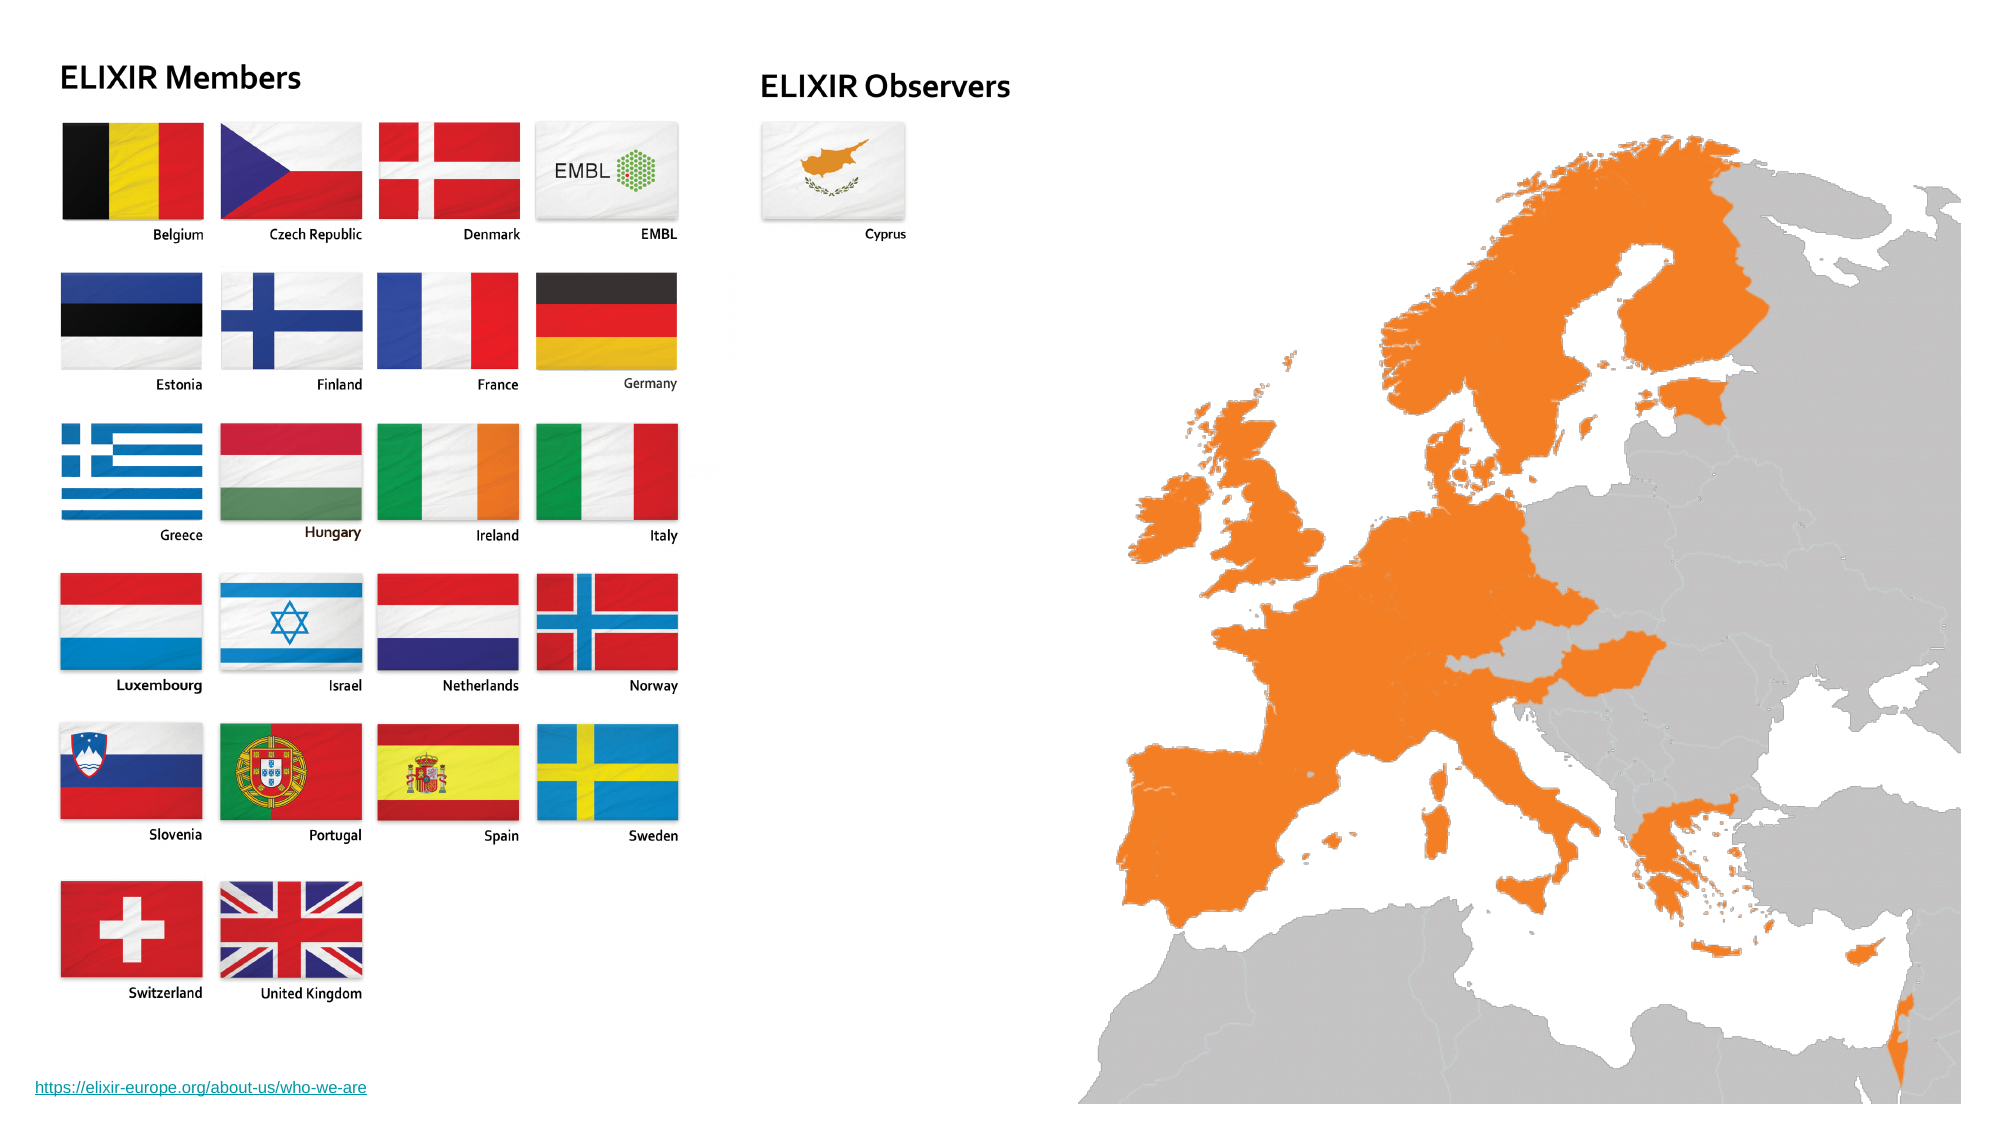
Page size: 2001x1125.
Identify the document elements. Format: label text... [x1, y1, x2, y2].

text_box https://elixir-europe.org/about-us/who-we-are [23, 1065, 1264, 1125]
picture [14, 0, 1028, 1125]
picture [1053, 114, 1961, 1105]
